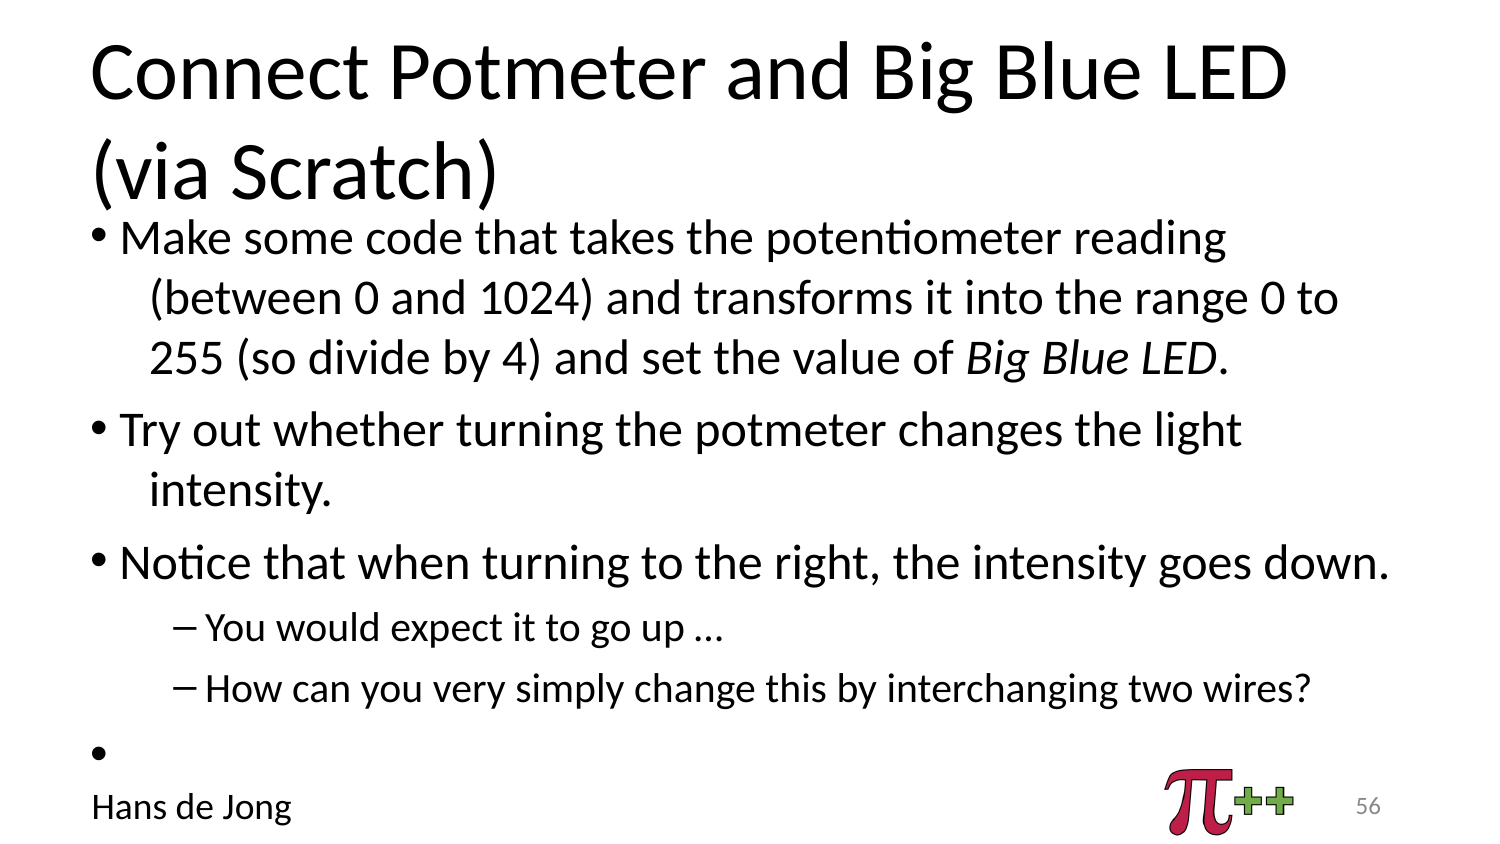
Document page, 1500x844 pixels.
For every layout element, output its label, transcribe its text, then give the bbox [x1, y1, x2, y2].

text_box 56 [1340, 782, 1426, 827]
list Make some code that takes the potentiometer reading (between 0 and 1024) and transforms it into the range 0 to 255 (so divide by 4) and set the value of Big Blue LED. Try out whether turning the potmeter changes the light intensity. Notice that when turning to the right, the intensity goes down. You would expect it to go up … How can you very simply change this by interchanging two wires? [75, 196, 1426, 754]
title Connect Potmeter and Big Blue LED (via Scratch) [75, 8, 1426, 186]
